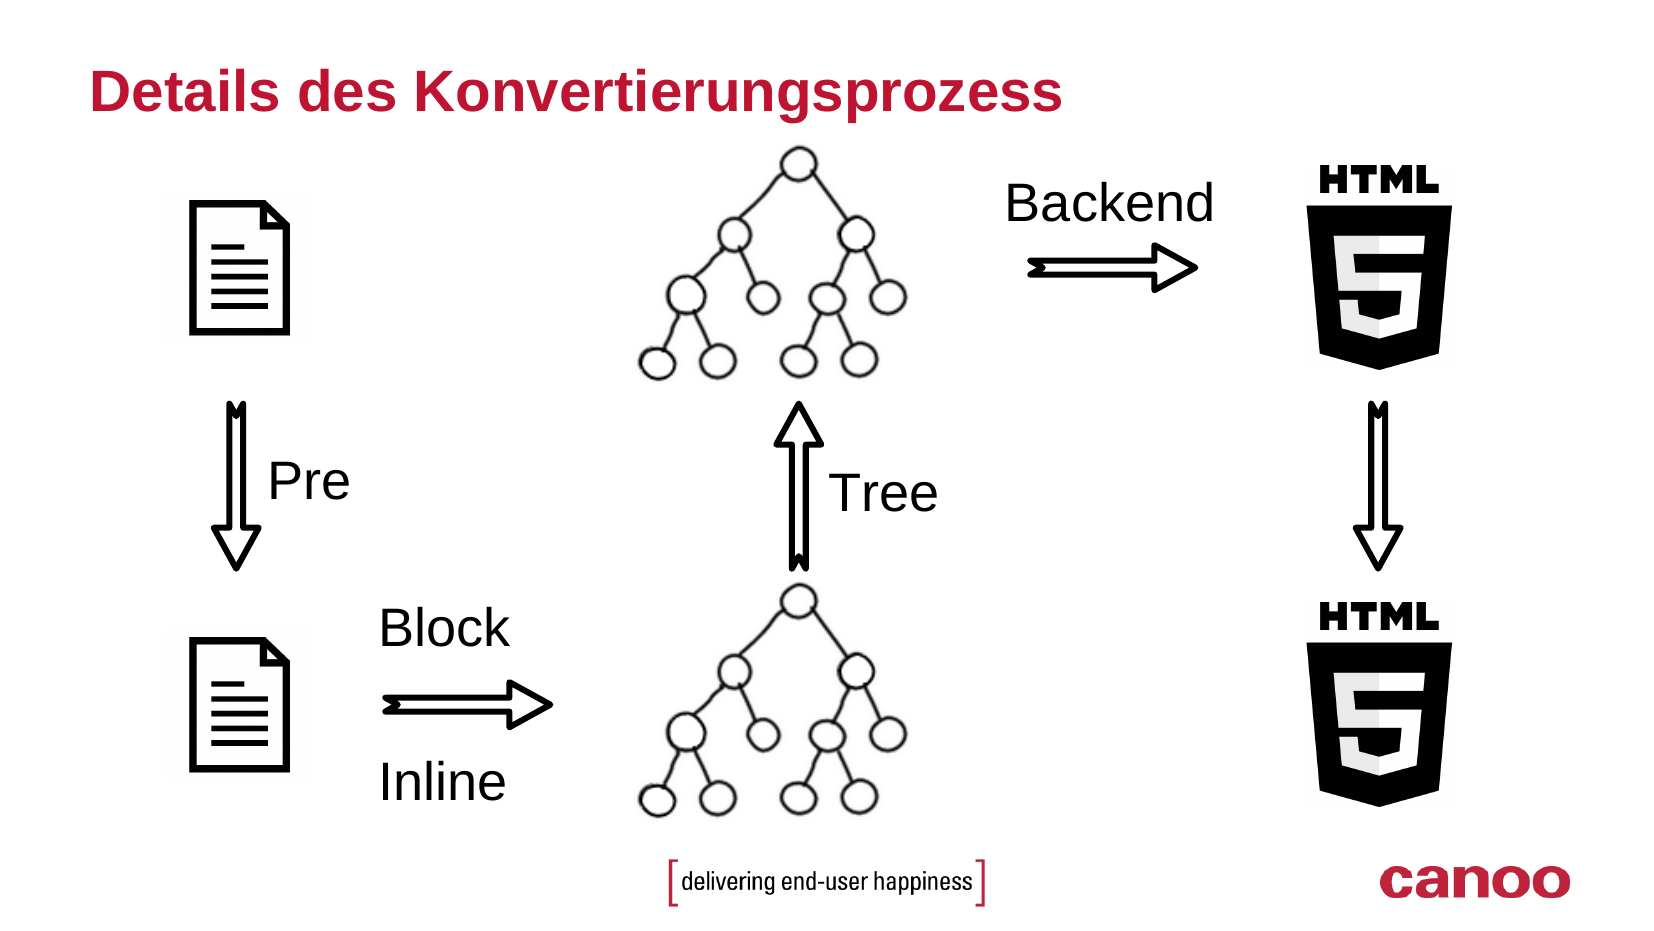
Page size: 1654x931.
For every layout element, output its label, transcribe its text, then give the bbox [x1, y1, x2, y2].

text_box Pre [252, 437, 430, 518]
picture [164, 192, 315, 343]
picture [621, 579, 922, 830]
picture [1304, 602, 1455, 807]
picture [1380, 866, 1570, 898]
text_box Backend [990, 160, 1246, 241]
title Details des Konvertierungsprozess [75, 45, 1591, 136]
text_box Block [363, 585, 541, 665]
picture [662, 855, 991, 910]
picture [621, 142, 922, 393]
picture [164, 629, 315, 780]
text_box Tree [813, 449, 979, 530]
picture [1304, 165, 1455, 370]
text_box Inline [363, 738, 541, 819]
